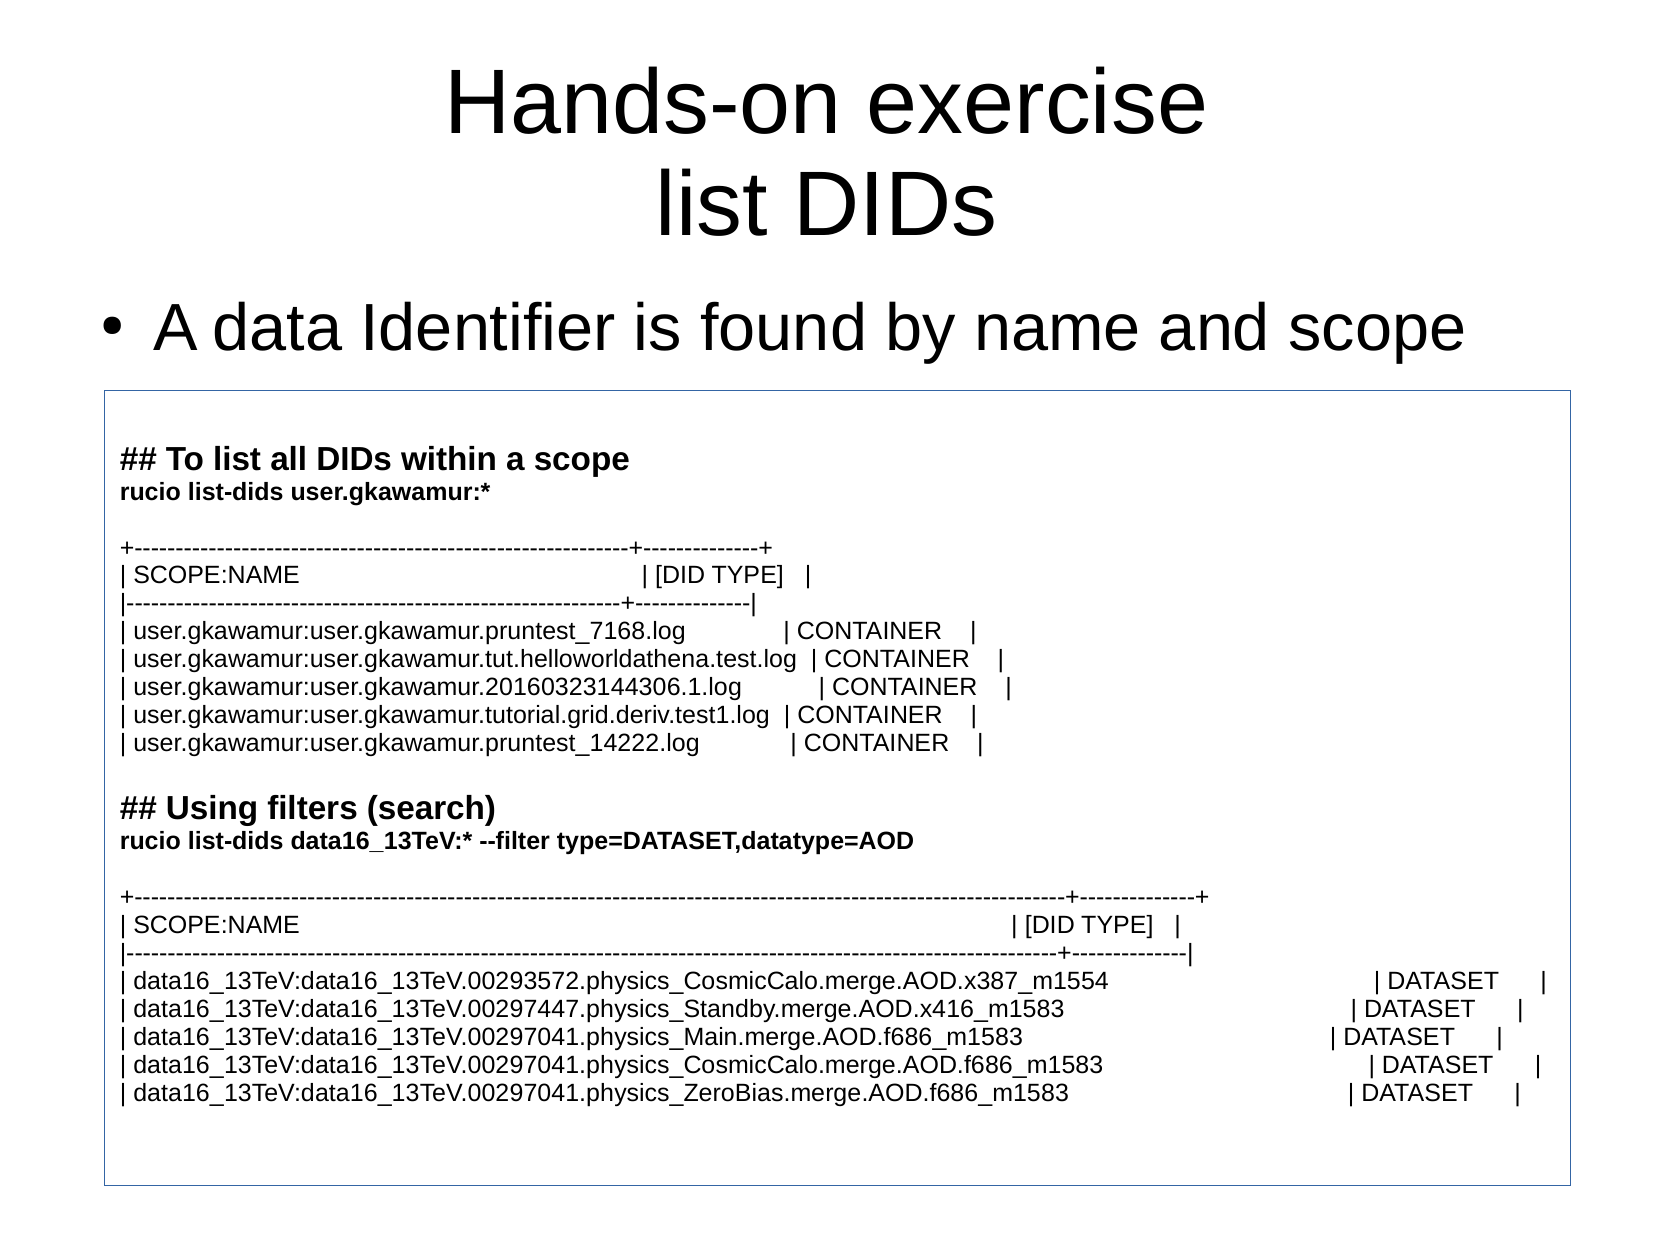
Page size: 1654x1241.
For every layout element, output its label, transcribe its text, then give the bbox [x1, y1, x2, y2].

title Hands-on exercise list DIDs [82, 49, 1571, 257]
list A data Identifier is found by name and scope [82, 290, 1571, 1010]
text_box ## To list all DIDs within a scope rucio list-dids user.gkawamur:* +------------------------------------------------------------+--------------+ | SCOPE:NAME | [DID TYPE] | |------------------------------------------------------------+--------------| | user.gkawamur:user.gkawamur.pruntest_7168.log | CONTAINER | | user.gkawamur:user.gkawamur.tut.helloworldathena.test.log | CONTAINER | | user.gkawamur:user.gkawamur.20160323144306.1.log | CONTAINER | | user.gkawamur:user.gkawamur.tutorial.grid.deriv.test1.log | CONTAINER | | user.gkawamur:user.gkawamur.pruntest_14222.log | CONTAINER | ## Using filters (search) rucio list-dids data16_13TeV:* --filter type=DATASET,datatype=AOD +-----------------------------------------------------------------------------------------------------------------+--------------+ | SCOPE:NAME | [DID TYPE] | |-----------------------------------------------------------------------------------------------------------------+--------------| | data16_13TeV:data16_13TeV.00293572.physics_CosmicCalo.merge.AOD.x387_m1554 | DATASET | | data16_13TeV:data16_13TeV.00297447.physics_Standby.merge.AOD.x416_m1583 | DATASET | | data16_13TeV:data16_13TeV.00297041.physics_Main.merge.AOD.f686_m1583 | DATASET | | data16_13TeV:data16_13TeV.00297041.physics_CosmicCalo.merge.AOD.f686_m1583 | DATASET | | data16_13TeV:data16_13TeV.00297041.physics_ZeroBias.merge.AOD.f686_m1583 | DATASET | [104, 390, 1571, 1186]
